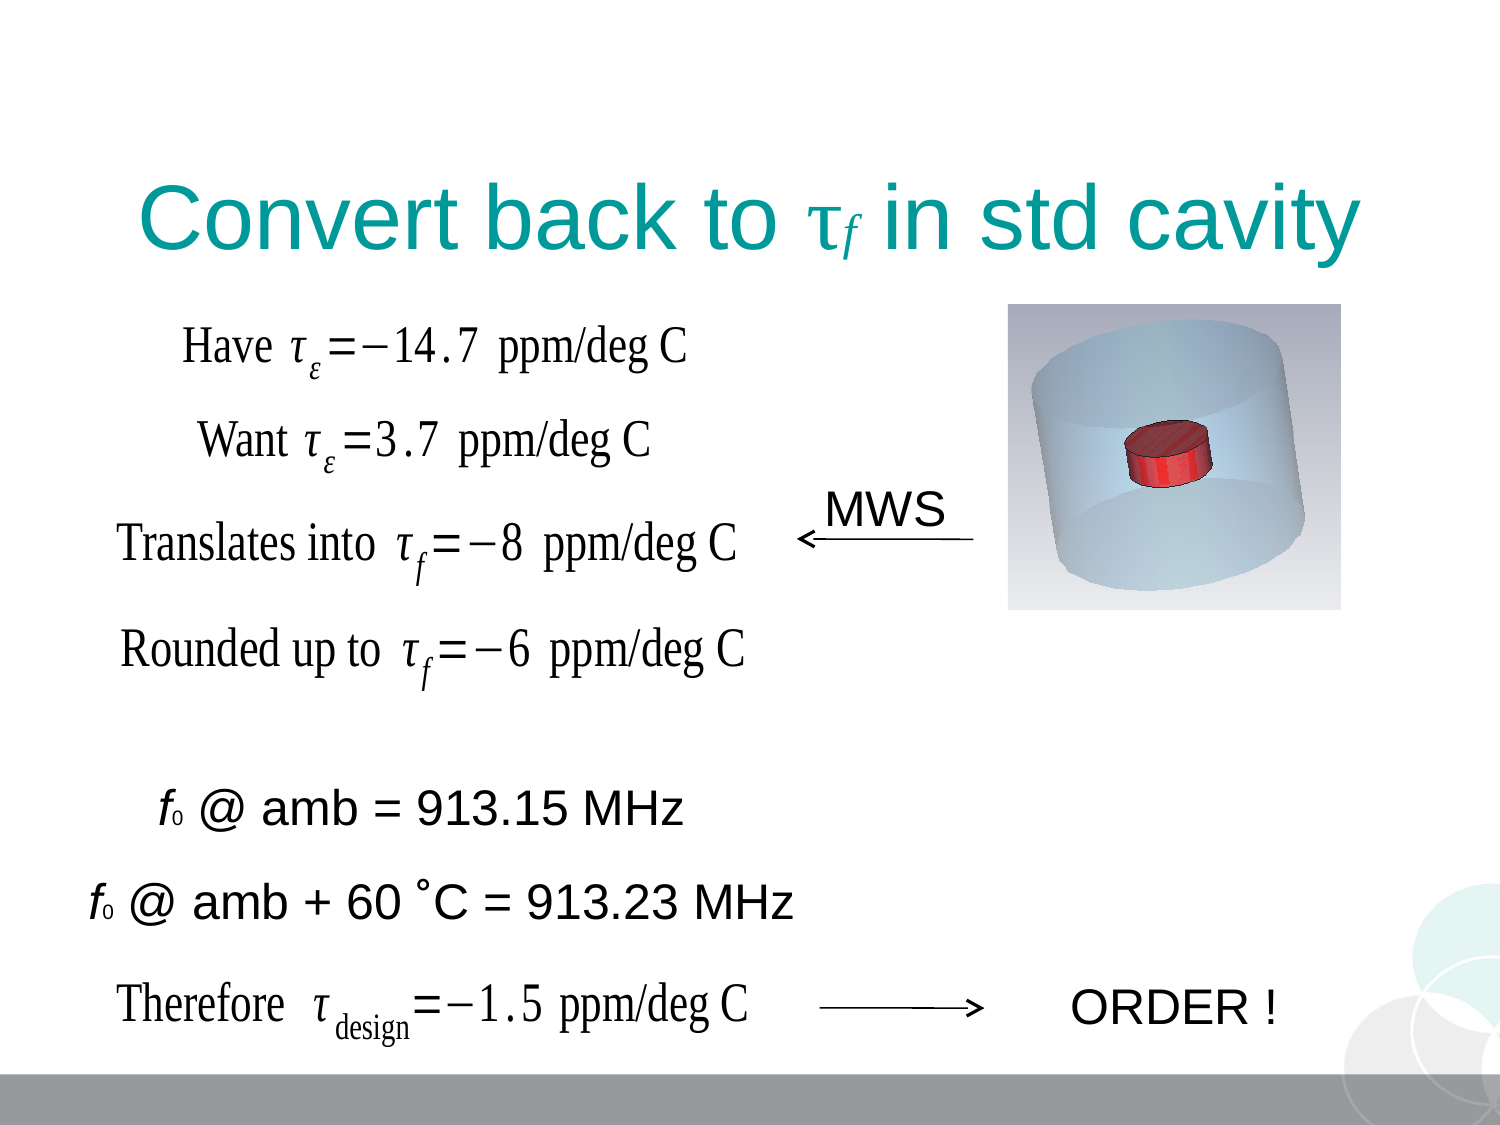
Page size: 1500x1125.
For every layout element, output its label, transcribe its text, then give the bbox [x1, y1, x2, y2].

chart [105, 511, 754, 586]
chart [171, 316, 704, 387]
chart [109, 617, 762, 692]
text_box MWS [809, 468, 962, 545]
text_box ORDER ! [1056, 967, 1294, 1043]
text_box f0 @ amb = 913.15 MHz [143, 767, 702, 844]
picture [0, 879, 1500, 1125]
title Convert back to τf in std cavity [62, 137, 1438, 288]
text_box f0 @ amb + 60 ˚C = 913.23 MHz [73, 861, 812, 938]
chart [105, 972, 766, 1047]
chart [183, 410, 668, 481]
picture [1007, 304, 1341, 610]
